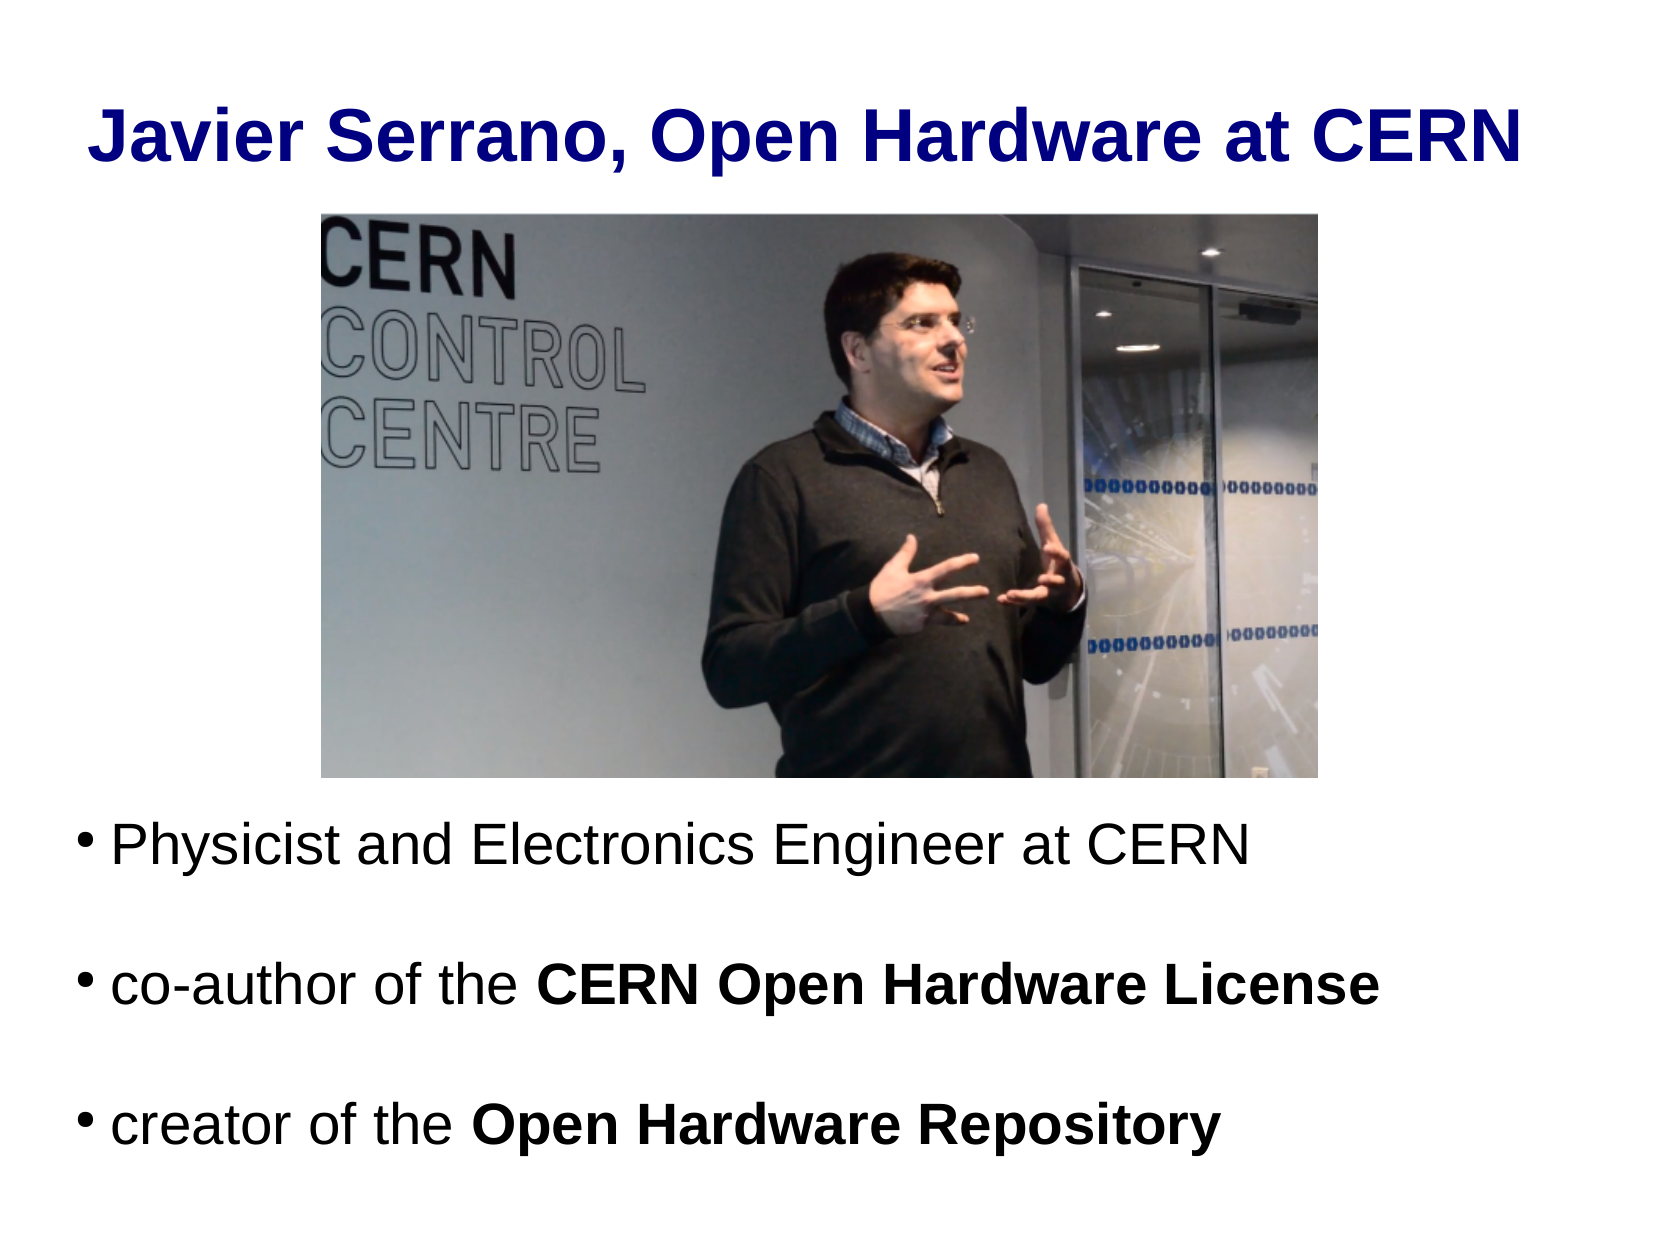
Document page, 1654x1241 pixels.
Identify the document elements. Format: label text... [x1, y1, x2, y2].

picture [321, 213, 1318, 778]
text_box Javier Serrano, Open Hardware at CERN Physicist and Electronics Engineer at CERN co-author of the CERN Open Hardware License creator of the Open Hardware Repository [75, 86, 1538, 1032]
